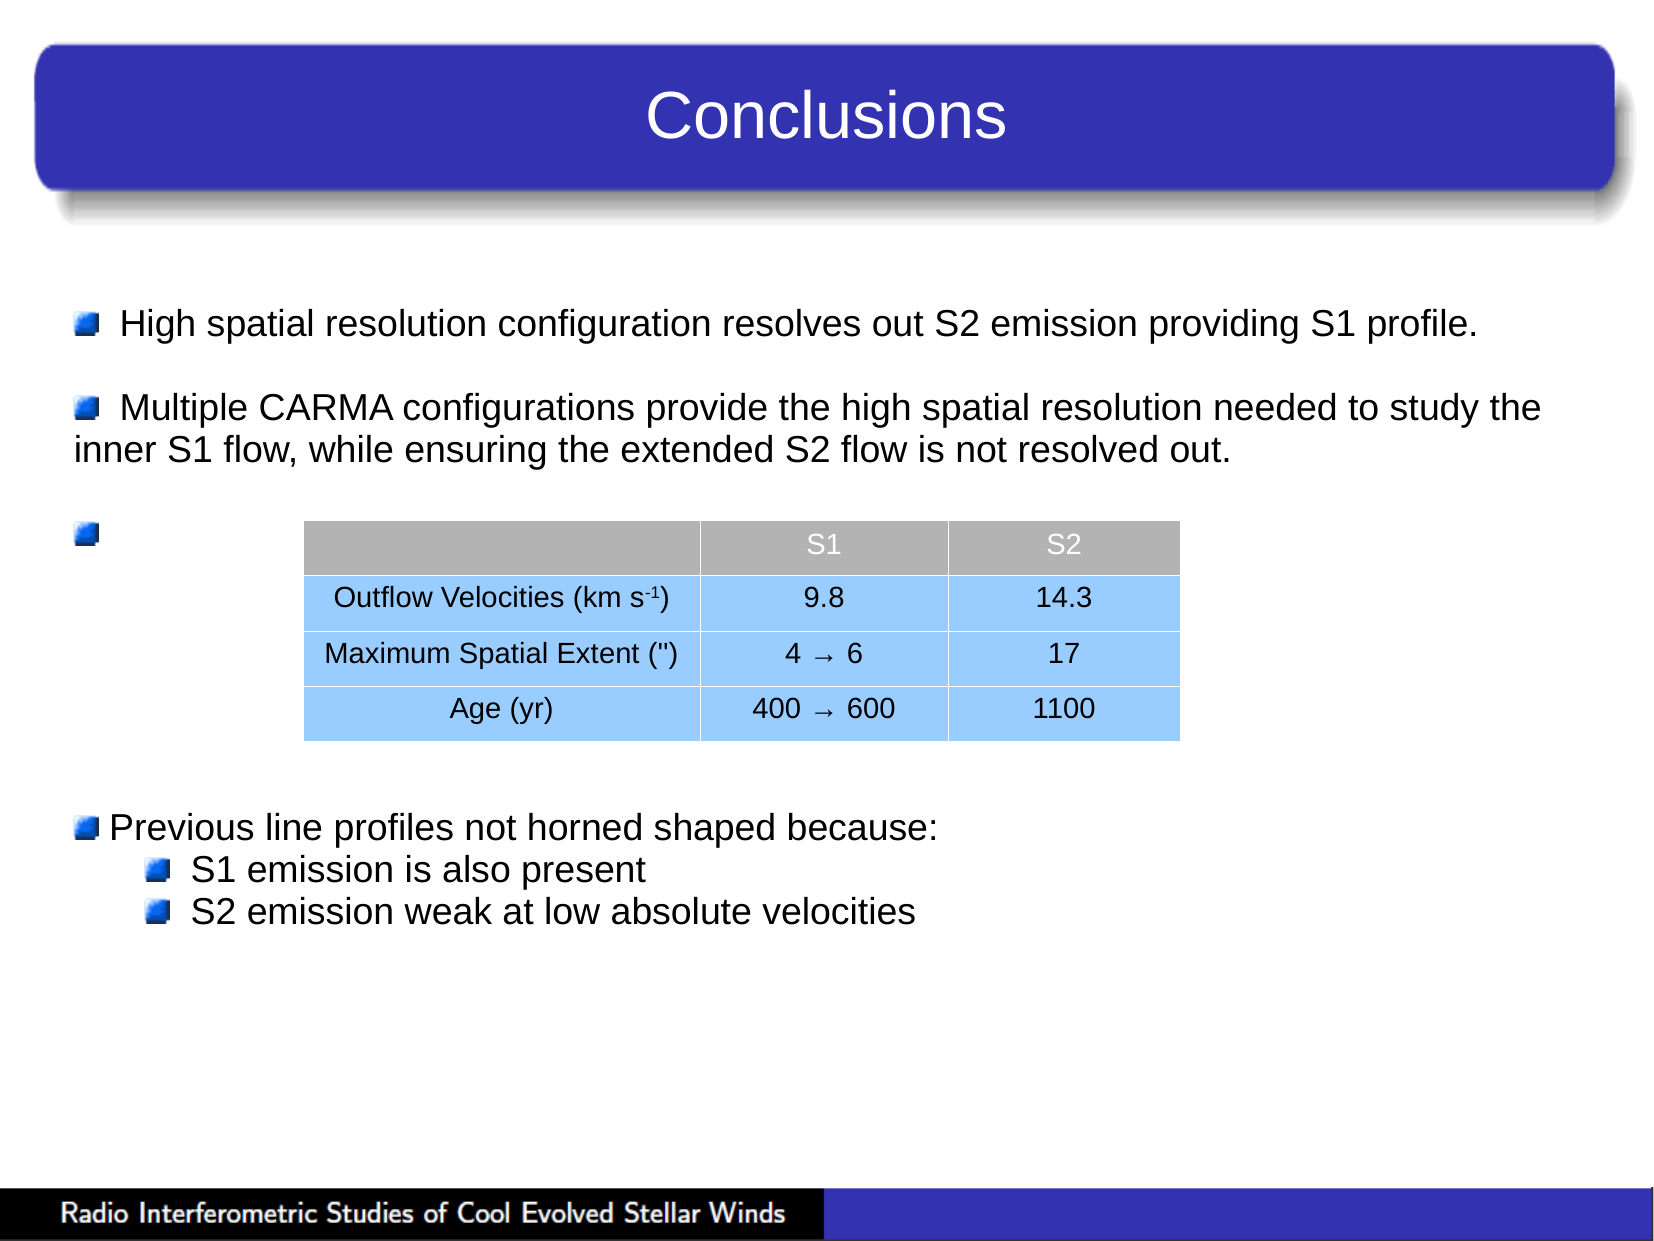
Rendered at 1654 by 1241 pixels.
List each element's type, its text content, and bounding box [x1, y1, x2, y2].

picture [23, 29, 1648, 237]
text_box Conclusions [59, 70, 1595, 189]
text_box High spatial resolution configuration resolves out S2 emission providing S1 profile. Multiple CARMA configurations provide the high spatial resolution needed to study the inner S1 flow, while ensuring the extended S2 flow is not resolved out. Previous line profiles not horned shaped because: S1 emission is also present S2 emission weak at low absolute velocities [59, 295, 1595, 940]
table_cell 400 → 600 [701, 687, 948, 741]
table_cell 17 [949, 632, 1180, 686]
picture [0, 1187, 1654, 1241]
table_cell 1100 [949, 687, 1180, 741]
table_cell 4 → 6 [701, 632, 948, 686]
table_cell Outflow Velocities (km s-1) [304, 576, 700, 631]
table_header S2 [949, 521, 1180, 575]
table_cell Age (yr) [304, 687, 700, 741]
table_cell 14.3 [949, 576, 1180, 631]
table_cell Maximum Spatial Extent ('') [304, 632, 700, 686]
table_header [304, 521, 700, 575]
table_cell 9.8 [701, 576, 948, 631]
table_header S1 [701, 521, 948, 575]
